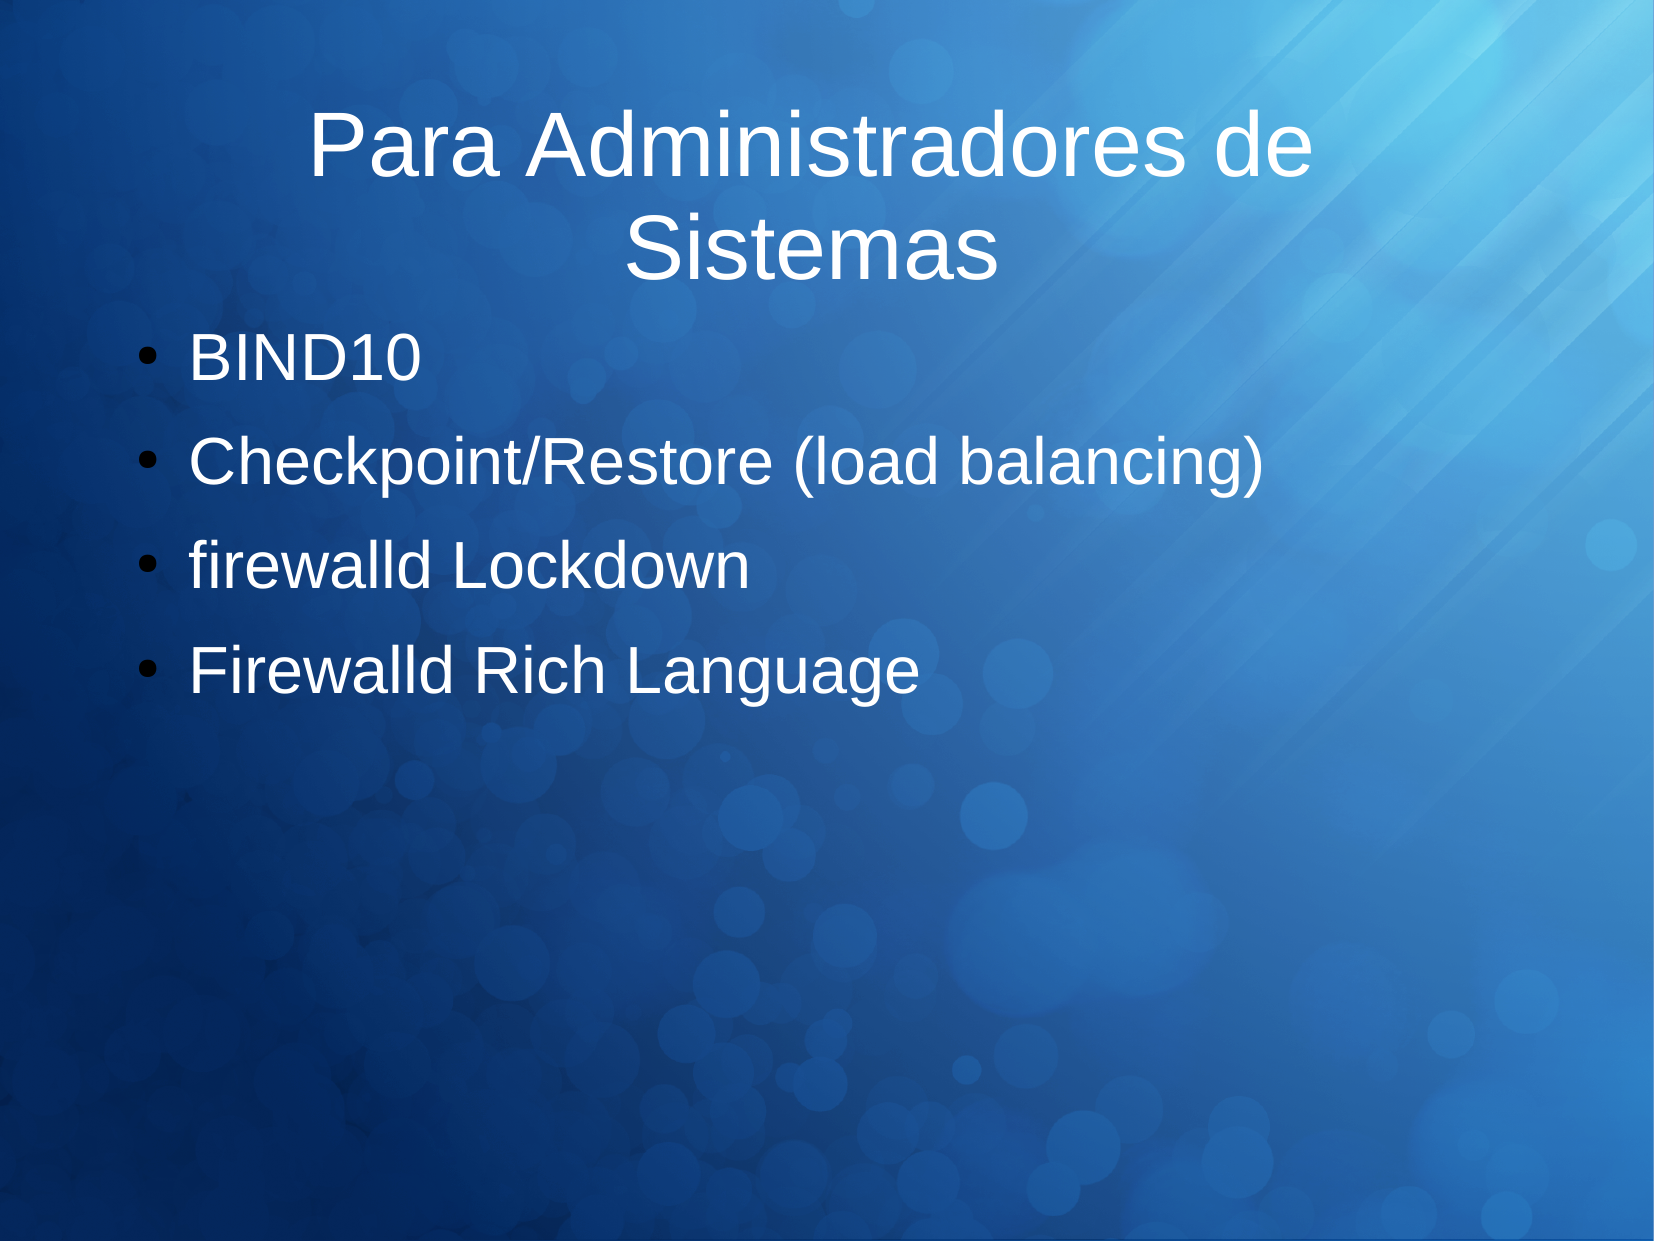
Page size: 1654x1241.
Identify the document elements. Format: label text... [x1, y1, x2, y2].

title Para Administradores de Sistemas [118, 93, 1506, 299]
picture [0, 0, 1654, 1241]
list BIND10 Checkpoint/Restore (load balancing) firewalld Lockdown Firewalld Rich Language [118, 319, 1571, 931]
